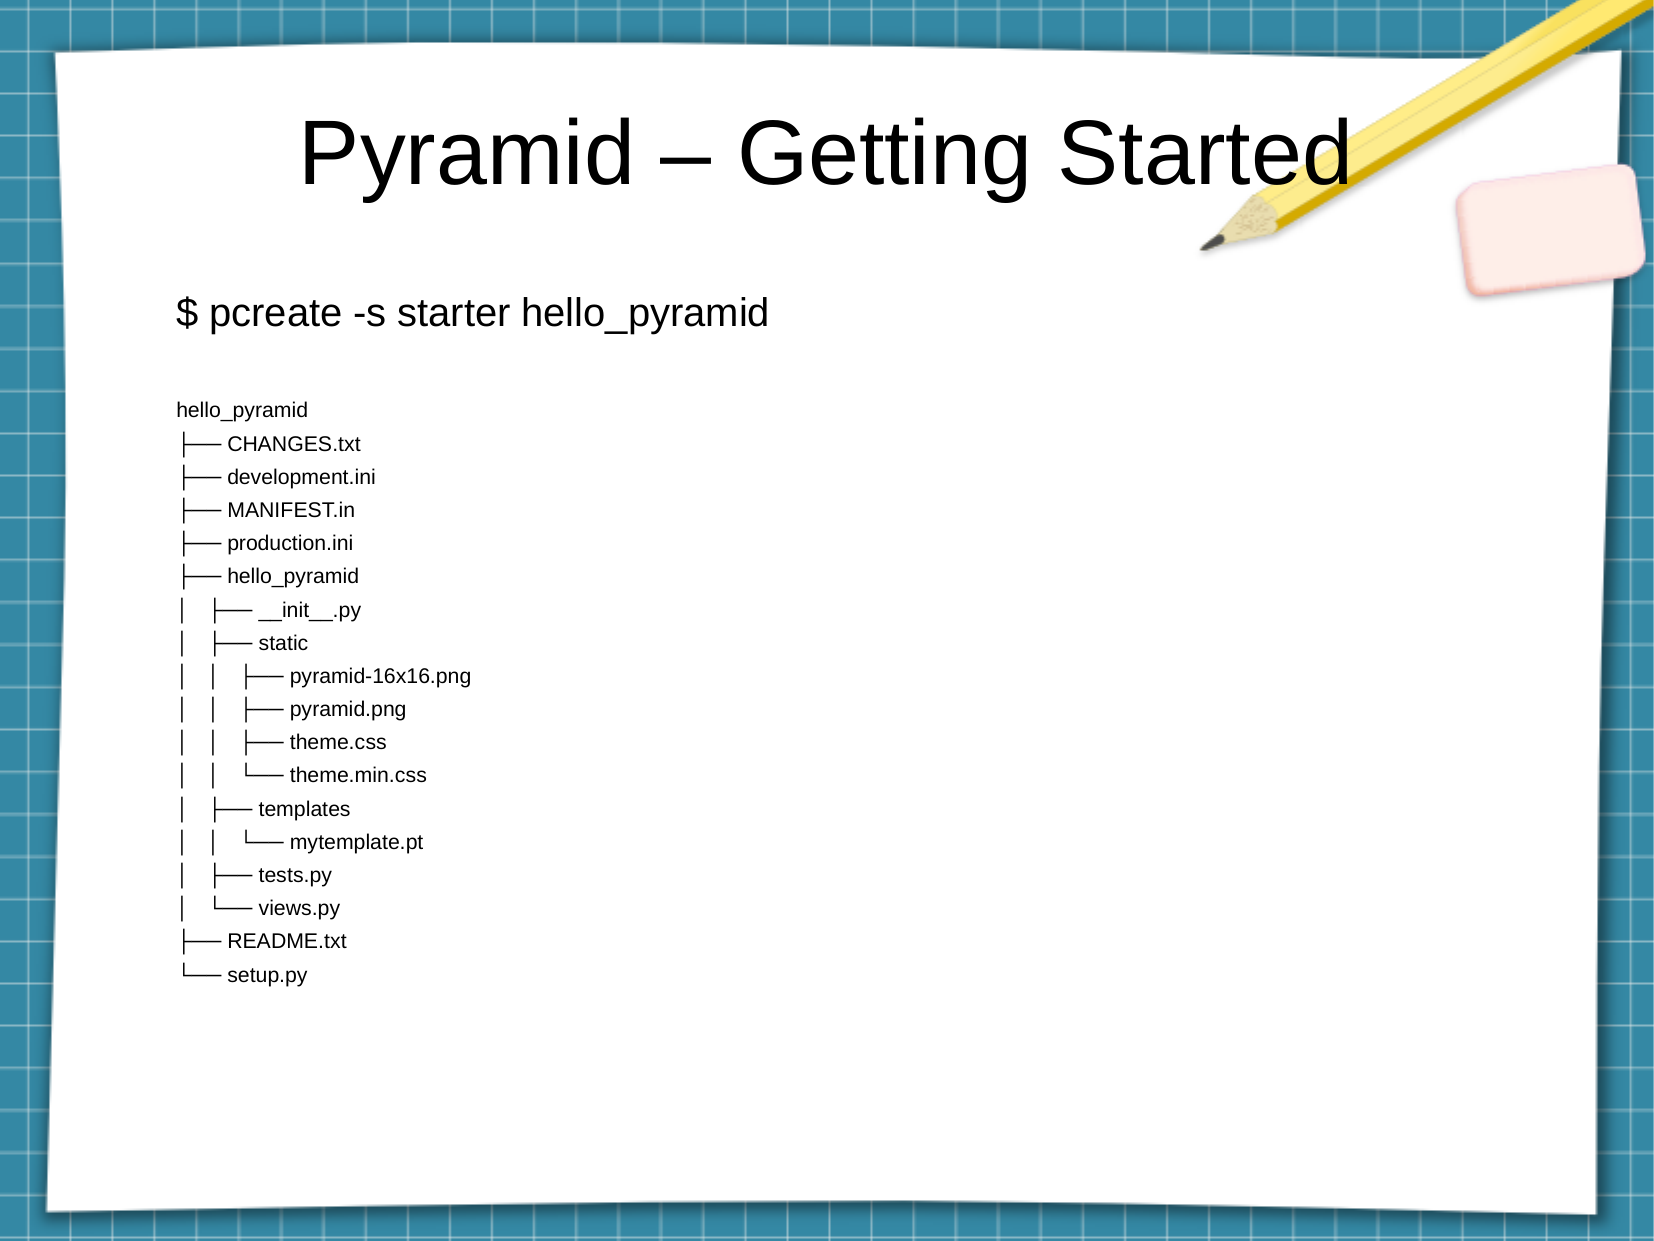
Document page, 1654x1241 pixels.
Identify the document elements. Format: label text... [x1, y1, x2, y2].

title Pyramid – Getting Started [82, 49, 1571, 257]
list $ pcreate -s starter hello_pyramid hello_pyramid ├── CHANGES.txt ├── development.ini ├── MANIFEST.in ├── production.ini ├── hello_pyramid │ ├── __init__.py │ ├── static │ │ ├── pyramid-16x16.png │ │ ├── pyramid.png │ │ ├── theme.css │ │ └── theme.min.css │ ├── templates │ │ └── mytemplate.pt │ ├── tests.py │ └── views.py ├── README.txt └── setup.py [153, 290, 1016, 1010]
picture [0, 0, 1654, 1241]
